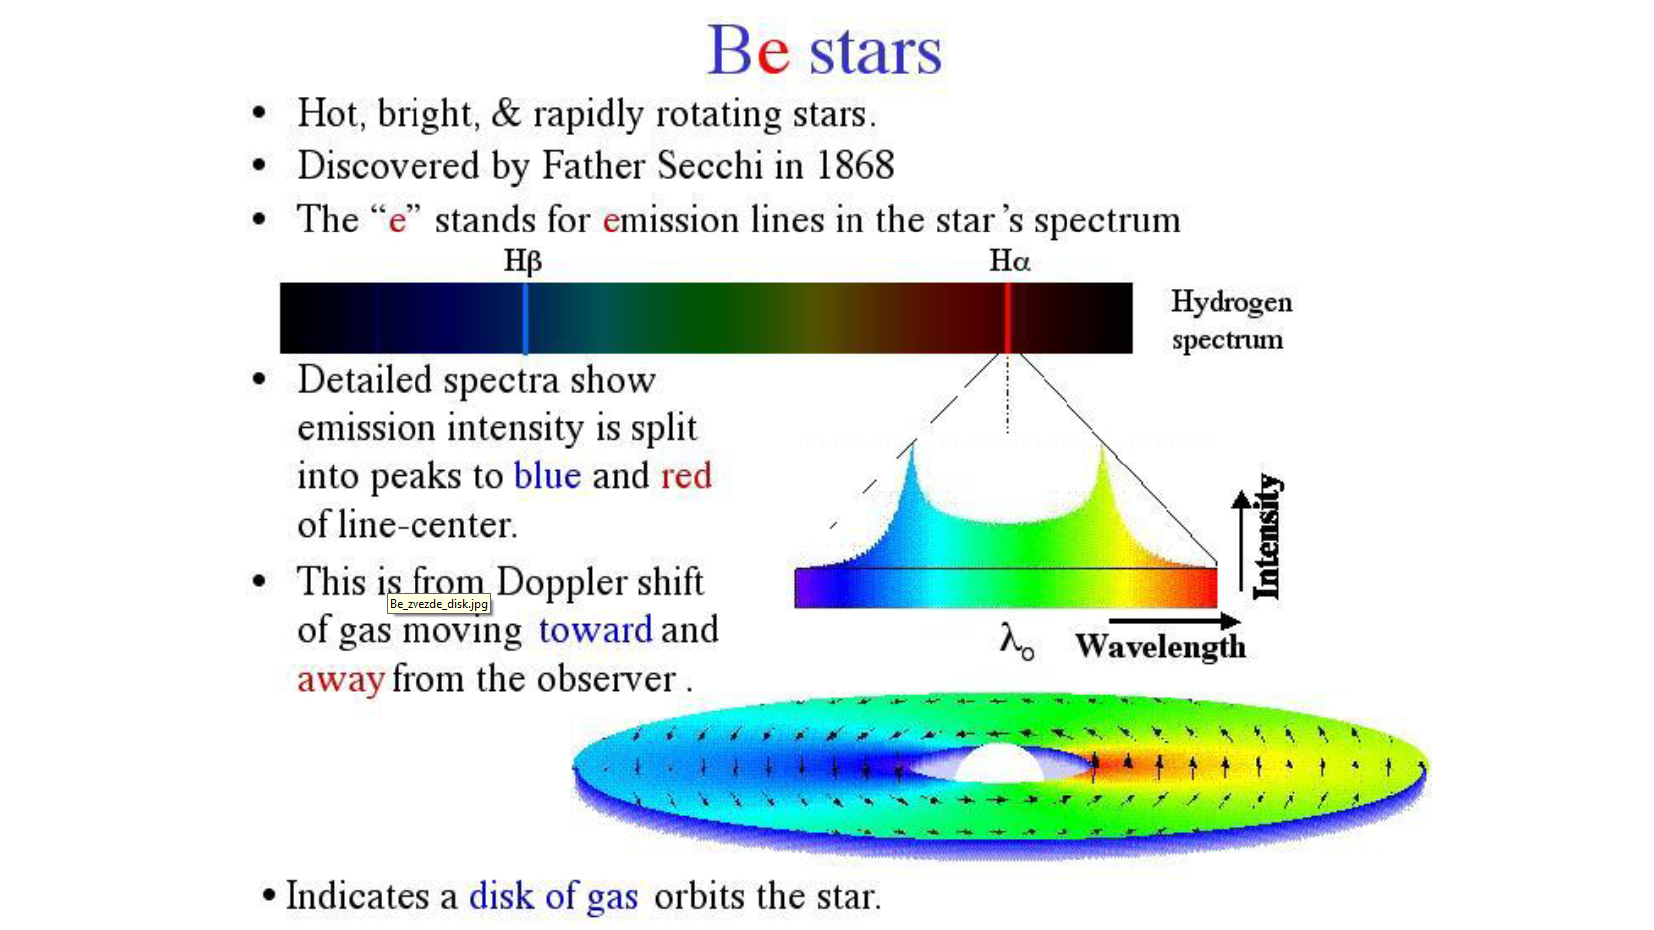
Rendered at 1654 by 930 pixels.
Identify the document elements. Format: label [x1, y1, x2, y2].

picture [199, 0, 1501, 930]
